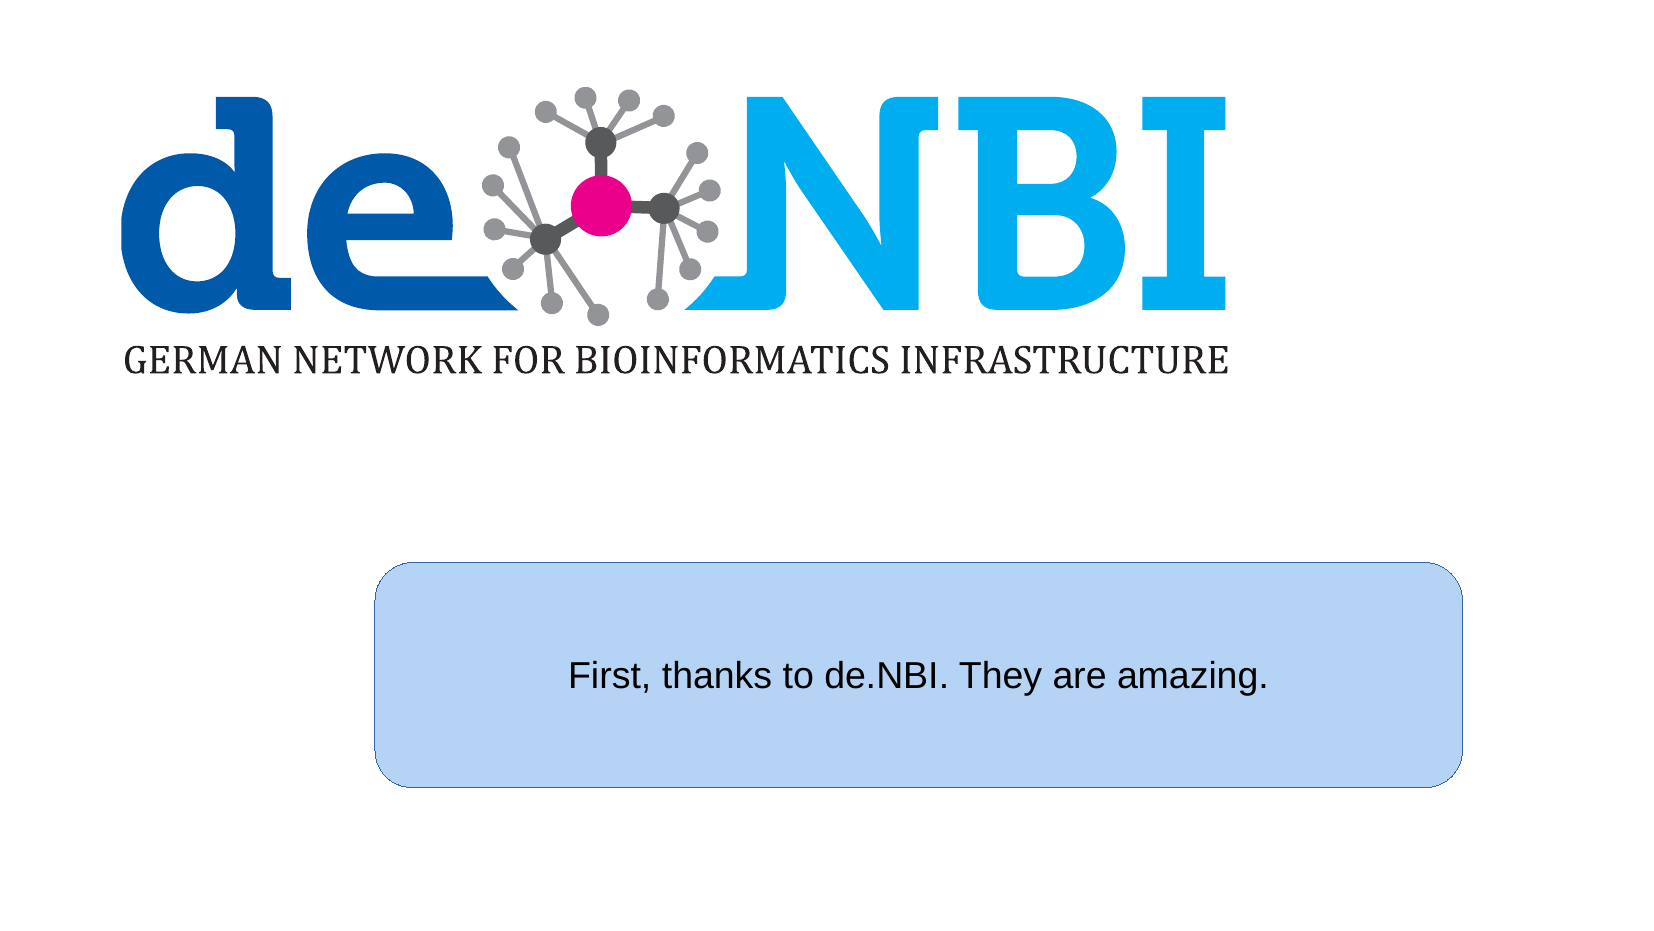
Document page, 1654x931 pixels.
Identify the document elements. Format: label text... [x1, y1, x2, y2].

text_box First, thanks to de.NBI. They are amazing. [374, 562, 1463, 788]
picture [121, 87, 1229, 376]
